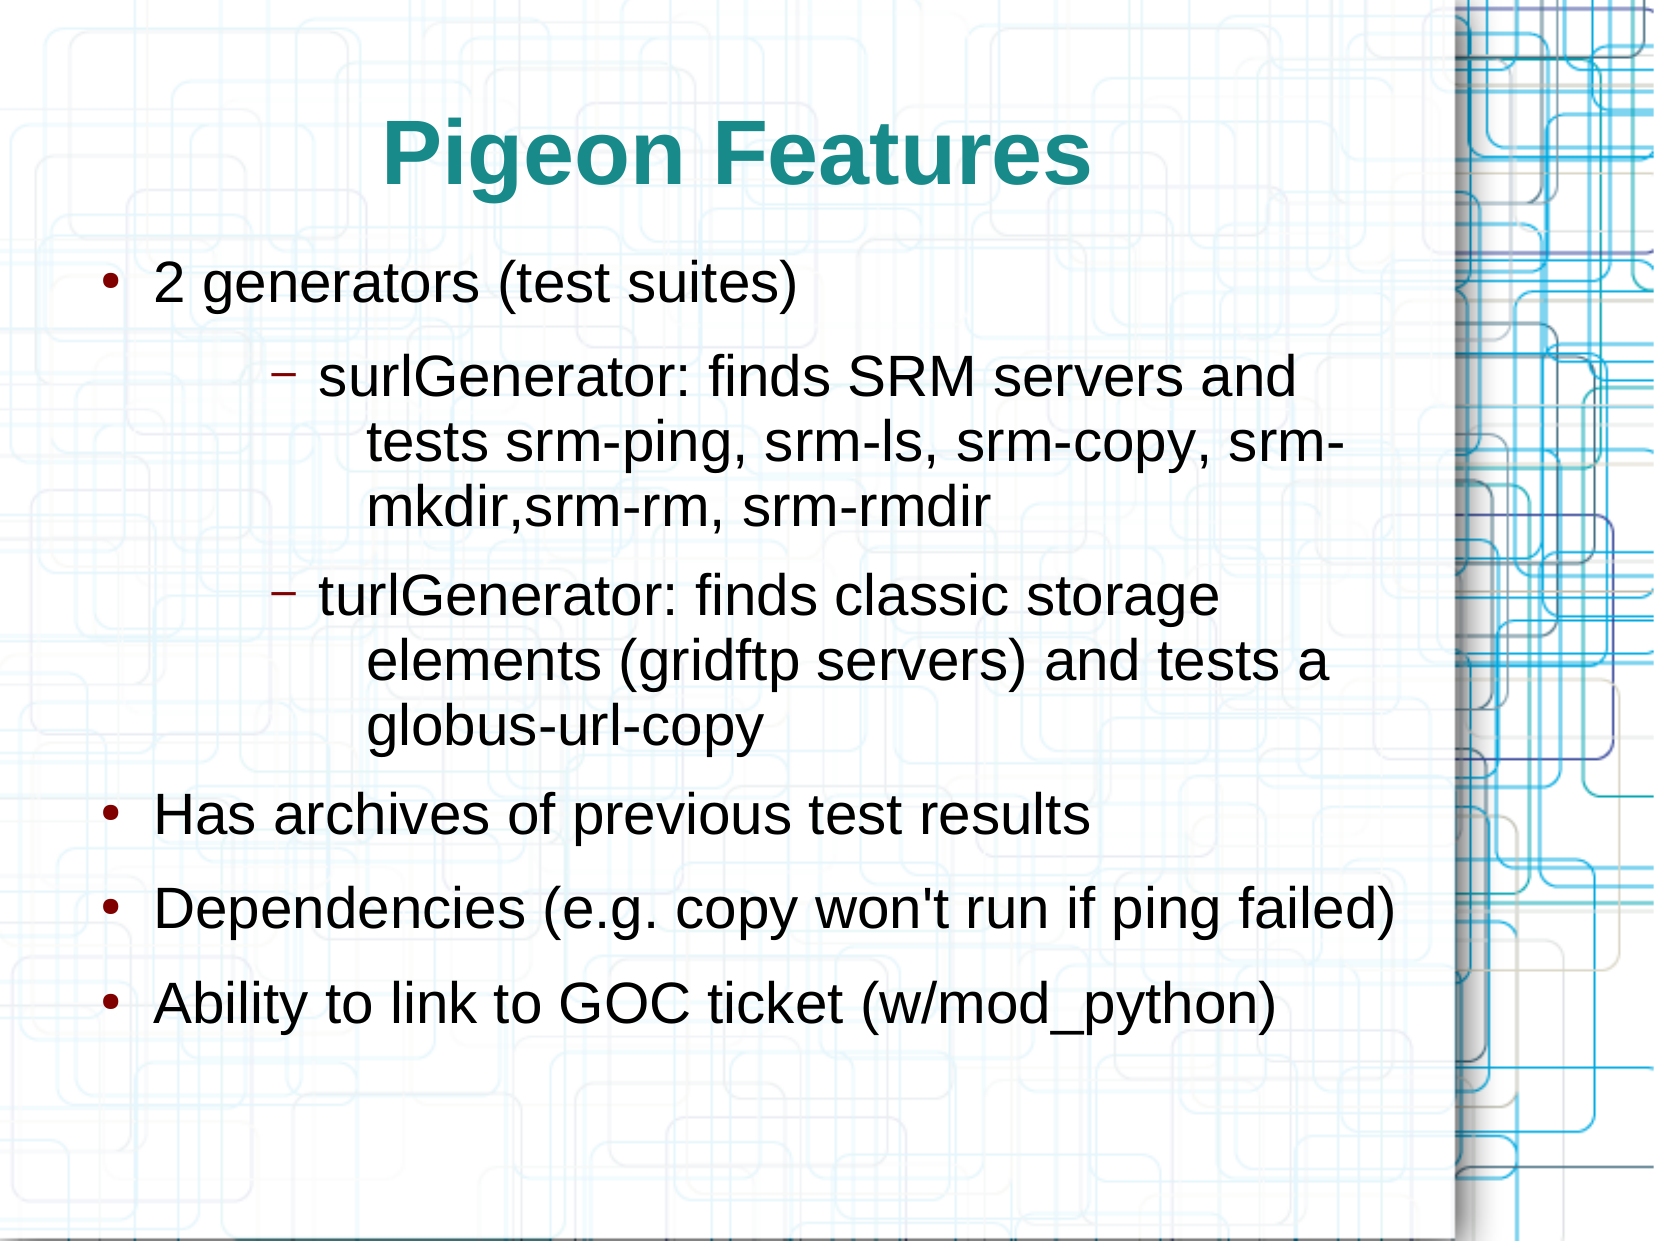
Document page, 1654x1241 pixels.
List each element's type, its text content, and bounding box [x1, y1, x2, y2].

picture [0, 0, 1654, 1241]
list 2 generators (test suites) surlGenerator: finds SRM servers and tests srm-ping, srm-ls, srm-copy, srm-mkdir,srm-rm, srm-rmdir turlGenerator: finds classic storage elements (gridftp servers) and tests a globus-url-copy Has archives of previous test results Dependencies (e.g. copy won't run if ping failed) Ability to link to GOC ticket (w/mod_python) [82, 249, 1418, 1054]
title Pigeon Features [59, 56, 1418, 250]
